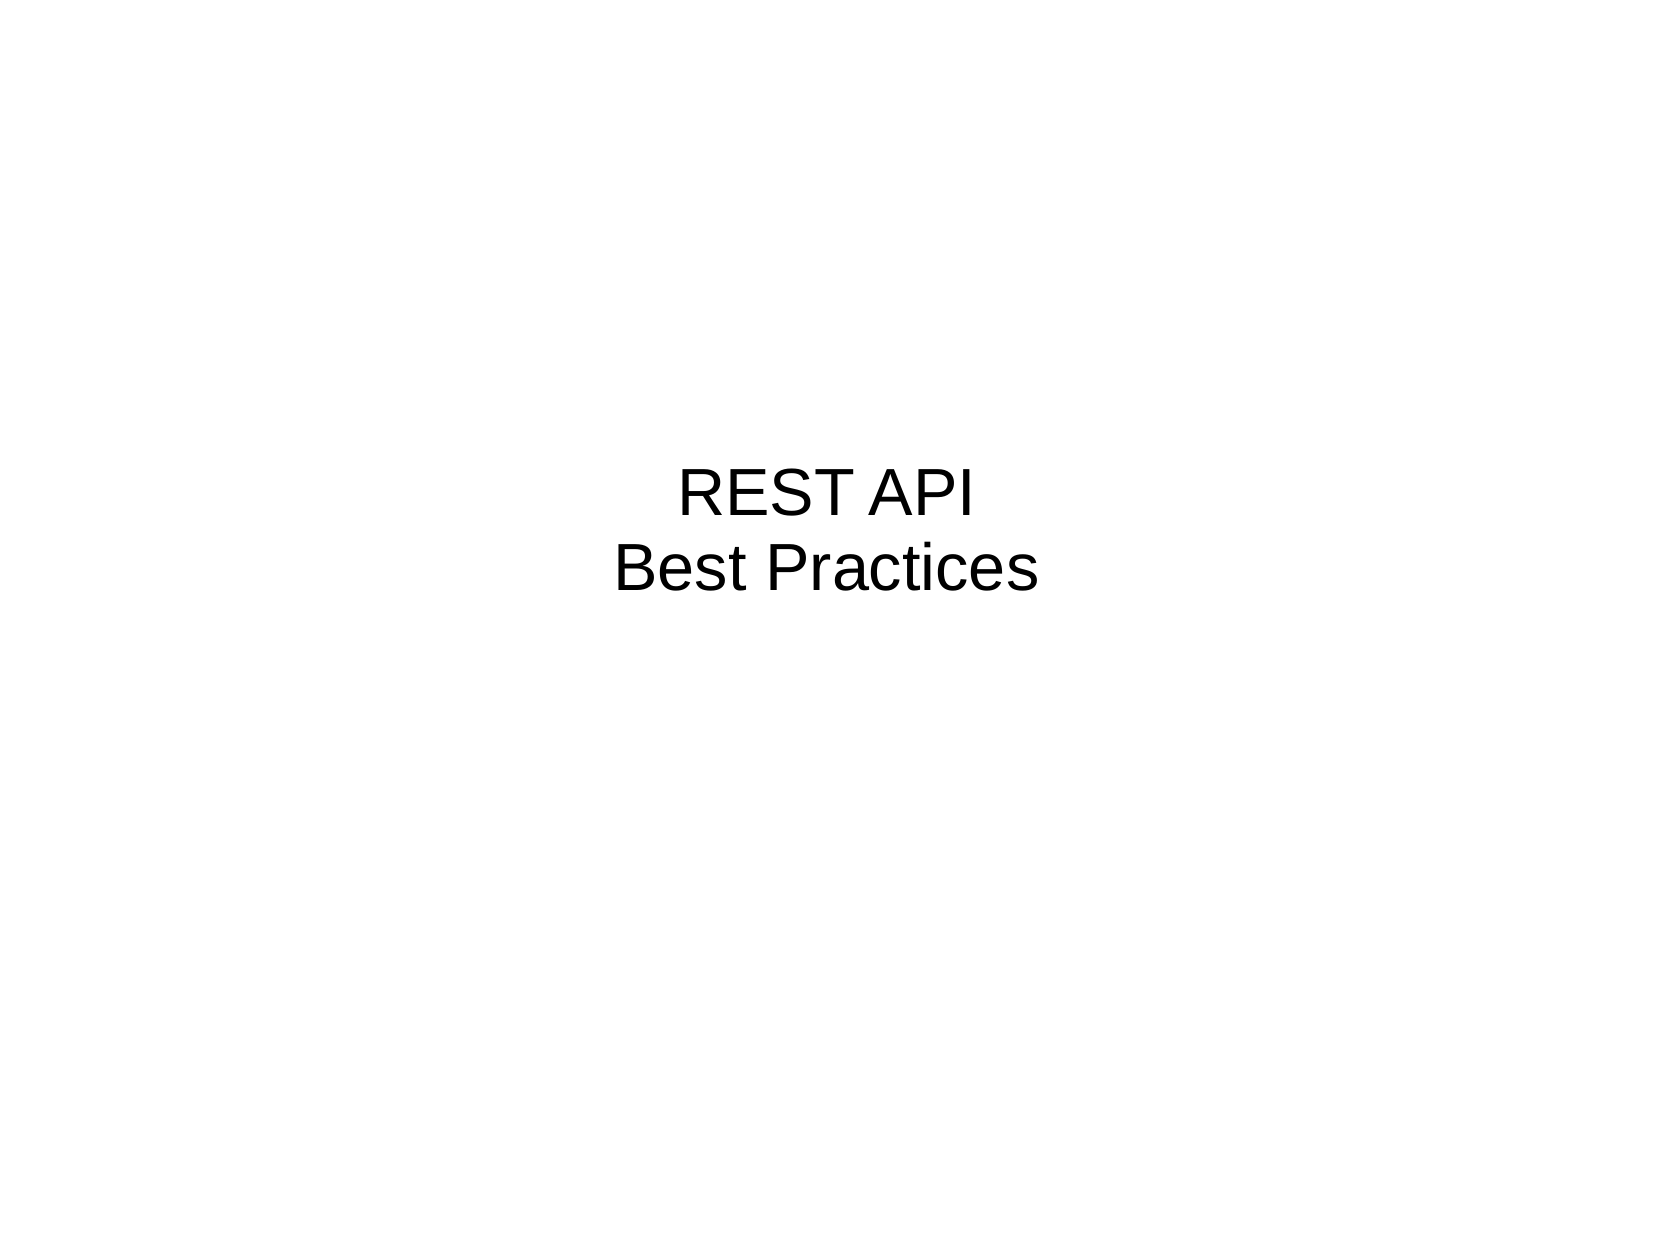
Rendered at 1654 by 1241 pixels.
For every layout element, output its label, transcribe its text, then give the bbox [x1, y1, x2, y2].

subtitle REST API Best Practices [82, 49, 1571, 1010]
